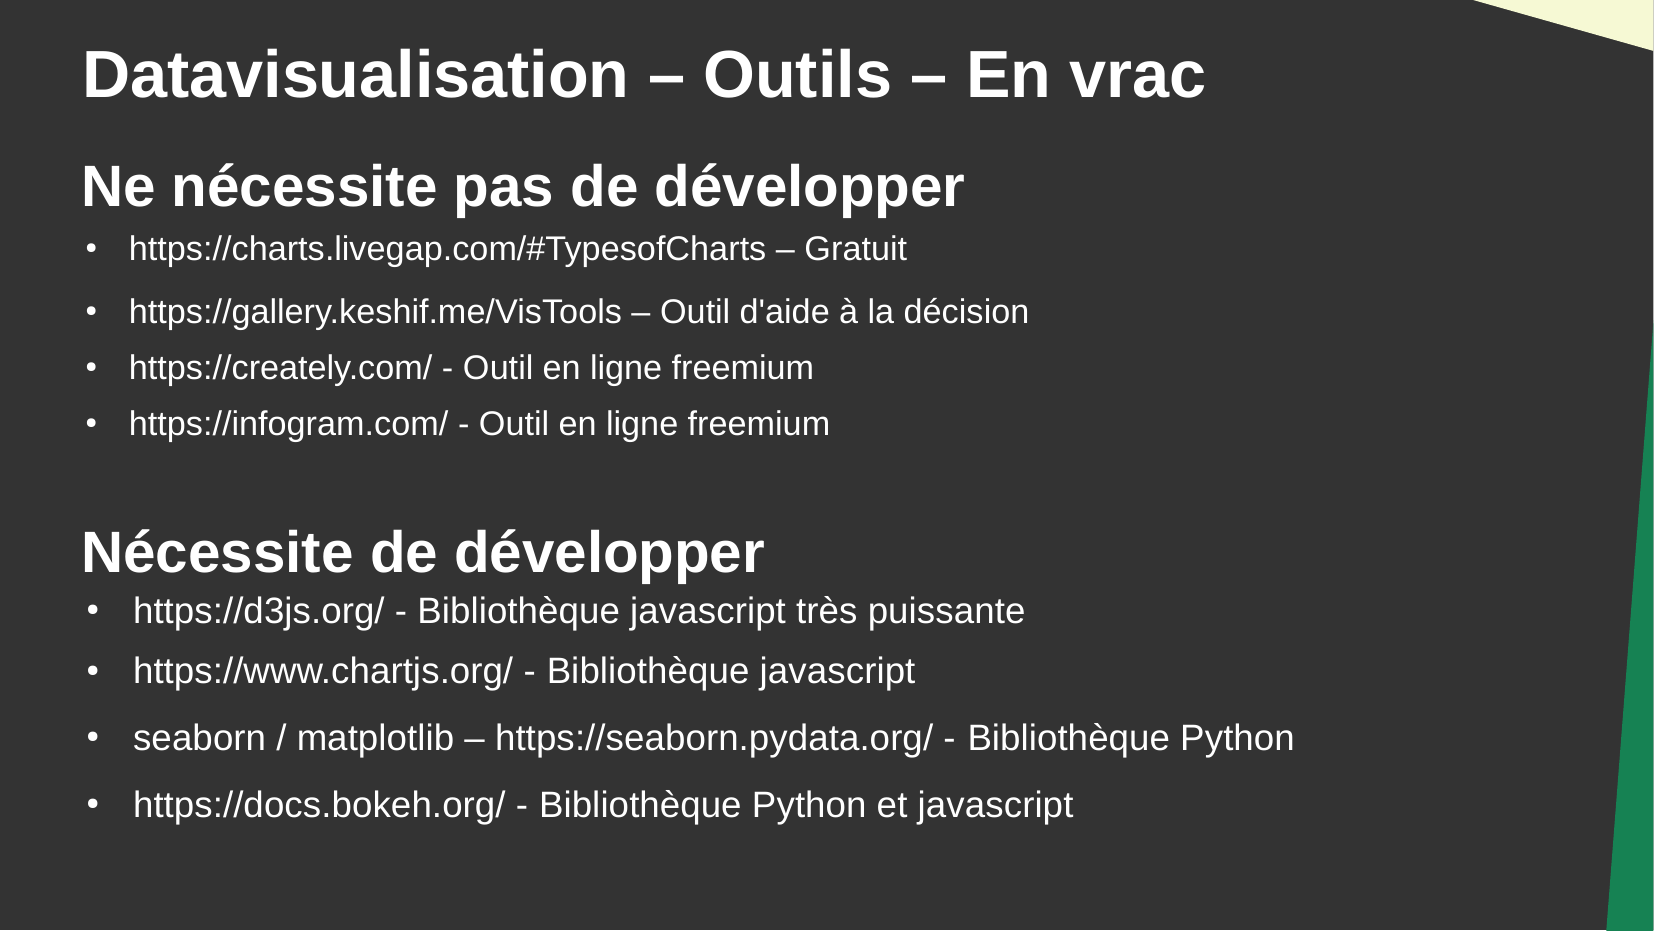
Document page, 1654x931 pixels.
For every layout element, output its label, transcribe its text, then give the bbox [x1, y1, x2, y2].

title Datavisualisation – Outils – En vrac [82, 37, 1571, 122]
text_box [1606, 313, 1654, 931]
list https://charts.livegap.com/#TypesofCharts – Gratuit https://gallery.keshif.me/VisTools – Outil d'aide à la décision https://creately.com/ - Outil en ligne freemium https://infogram.com/ - Outil en ligne freemium [70, 229, 1636, 443]
text_box [1473, 0, 1654, 52]
title Nécessite de développer [81, 519, 1570, 604]
title Ne nécessite pas de développer [81, 153, 1570, 238]
list https://d3js.org/ - Bibliothèque javascript très puissante https://www.chartjs.org/ - Bibliothèque javascript seaborn / matplotlib – https://seaborn.pydata.org/ - Bibliothèque Python https://docs.bokeh.org/ - Bibliothèque Python et javascript [70, 590, 1636, 827]
